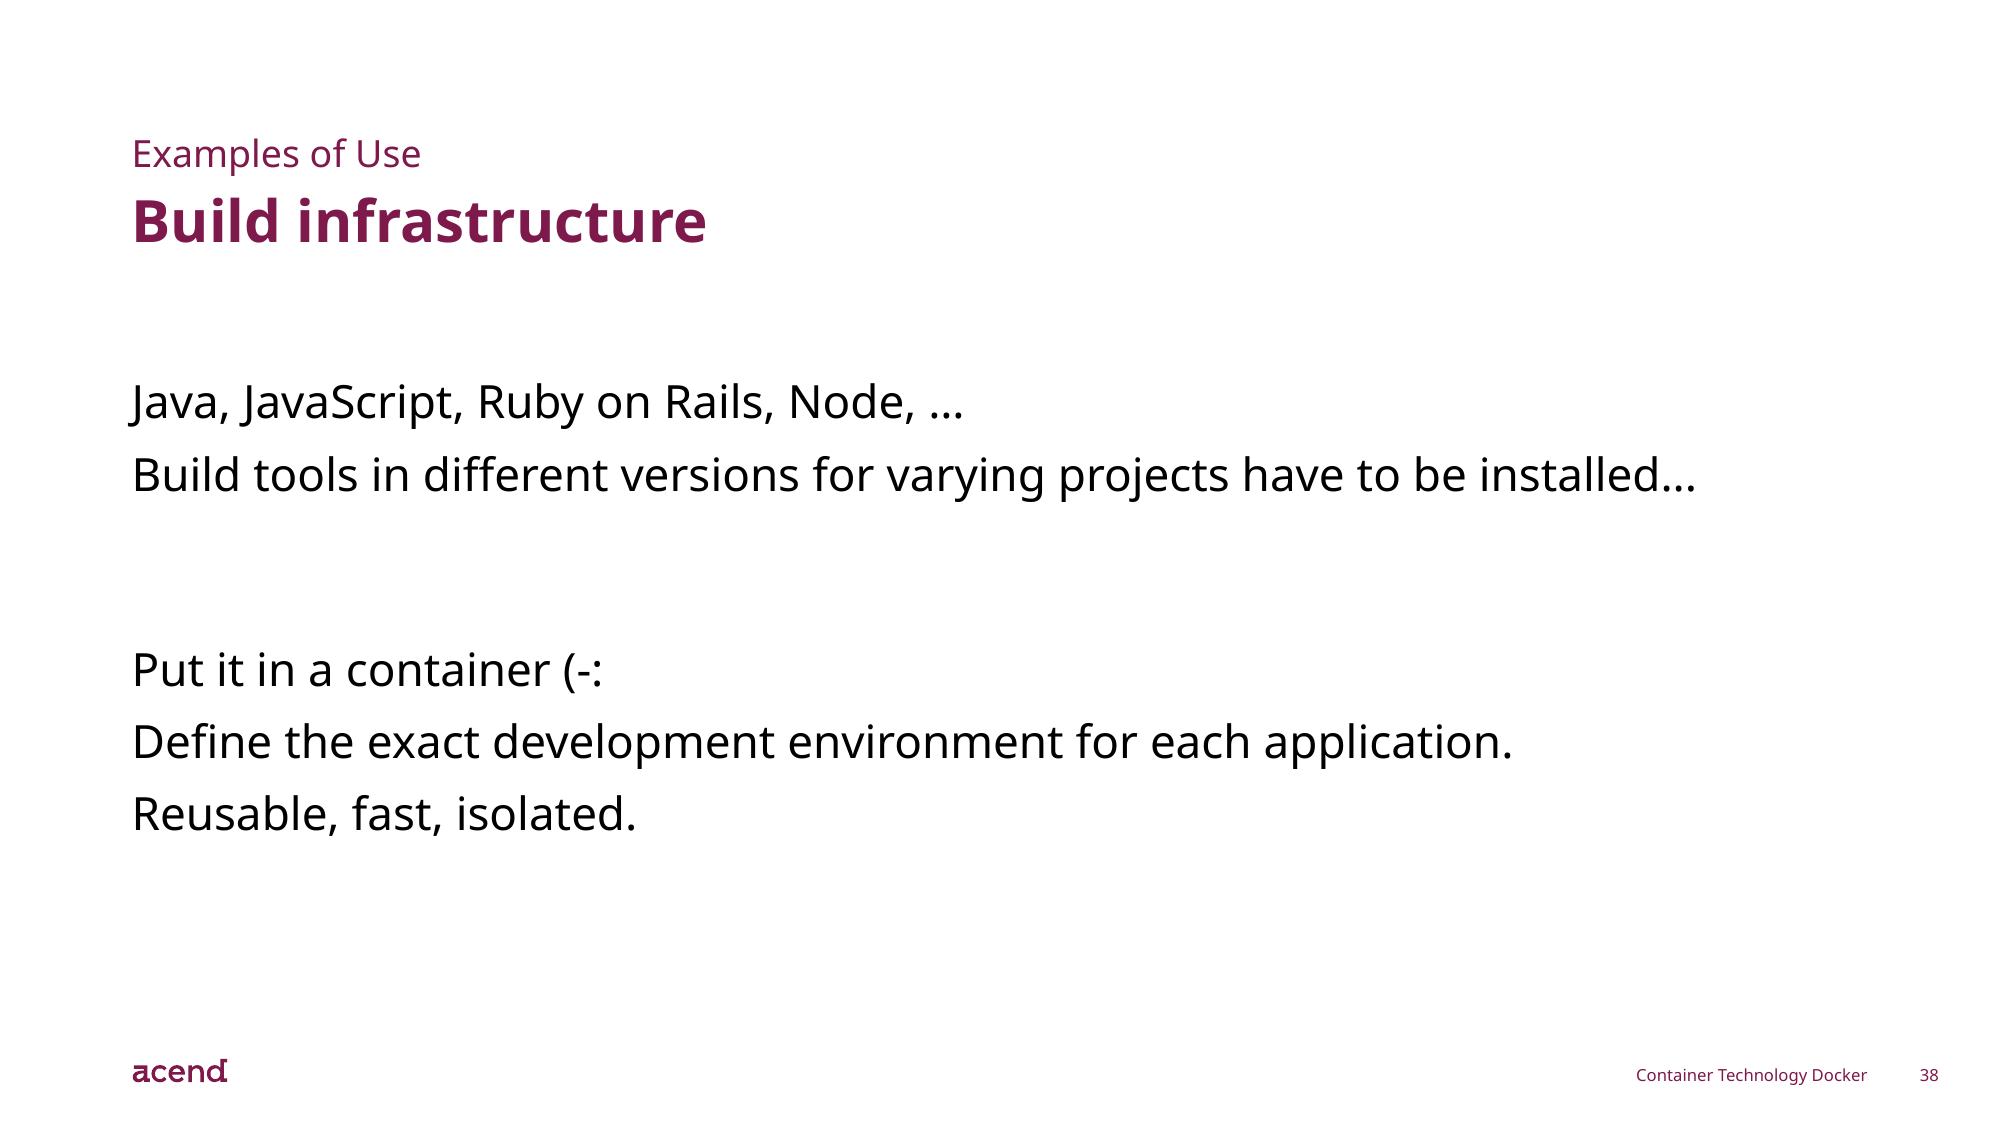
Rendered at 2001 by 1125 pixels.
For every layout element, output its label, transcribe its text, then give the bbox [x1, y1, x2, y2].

list Examples of Use [131, 125, 1869, 184]
list Java, JavaScript, Ruby on Rails, Node, … Build tools in different versions for varying projects have to be installed... Put it in a container (-: Define the exact development environment for each application. Reusable, fast, isolated. [131, 367, 1869, 1006]
title Build infrastructure [131, 184, 1869, 303]
